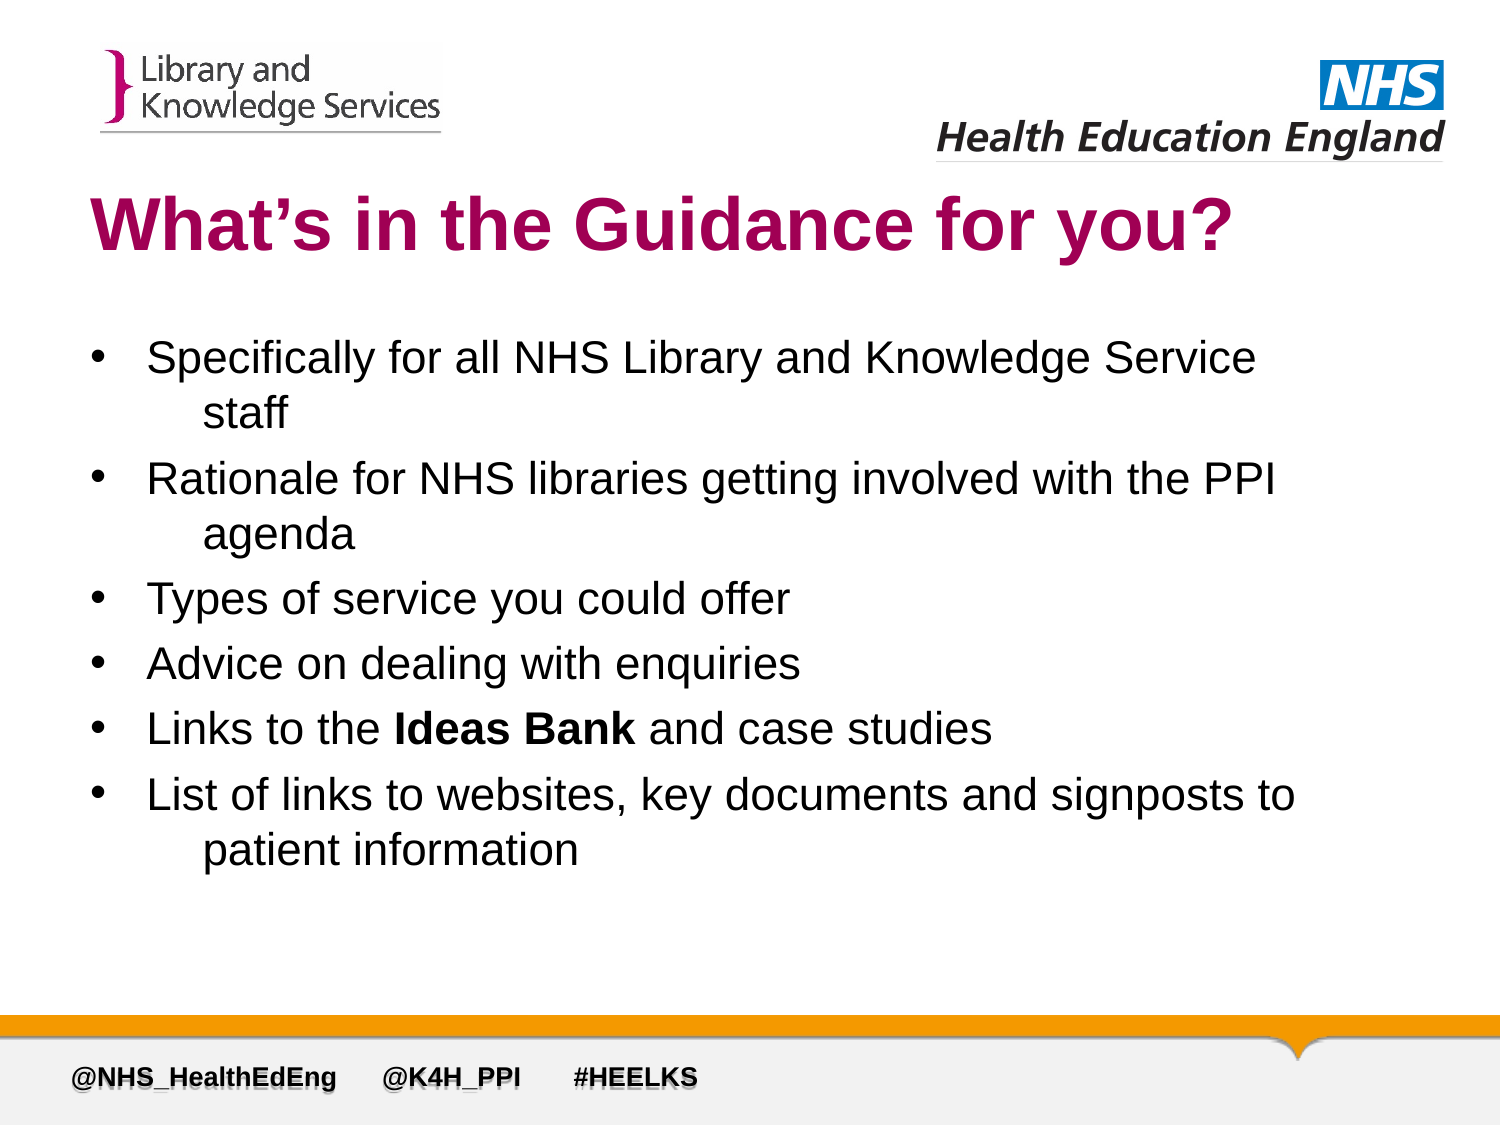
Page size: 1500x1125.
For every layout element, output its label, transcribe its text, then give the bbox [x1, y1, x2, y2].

picture [100, 42, 443, 131]
title What’s in the Guidance for you? [75, 168, 1351, 280]
text_box @NHS_HealthEdEng @K4H_PPI #HEELKS [55, 1052, 932, 1113]
list Specifically for all NHS Library and Knowledge Service staff Rationale for NHS libraries getting involved with the PPI agenda Types of service you could offer Advice on dealing with enquiries Links to the Ideas Bank and case studies List of links to websites, key documents and signposts to patient information [75, 320, 1361, 976]
